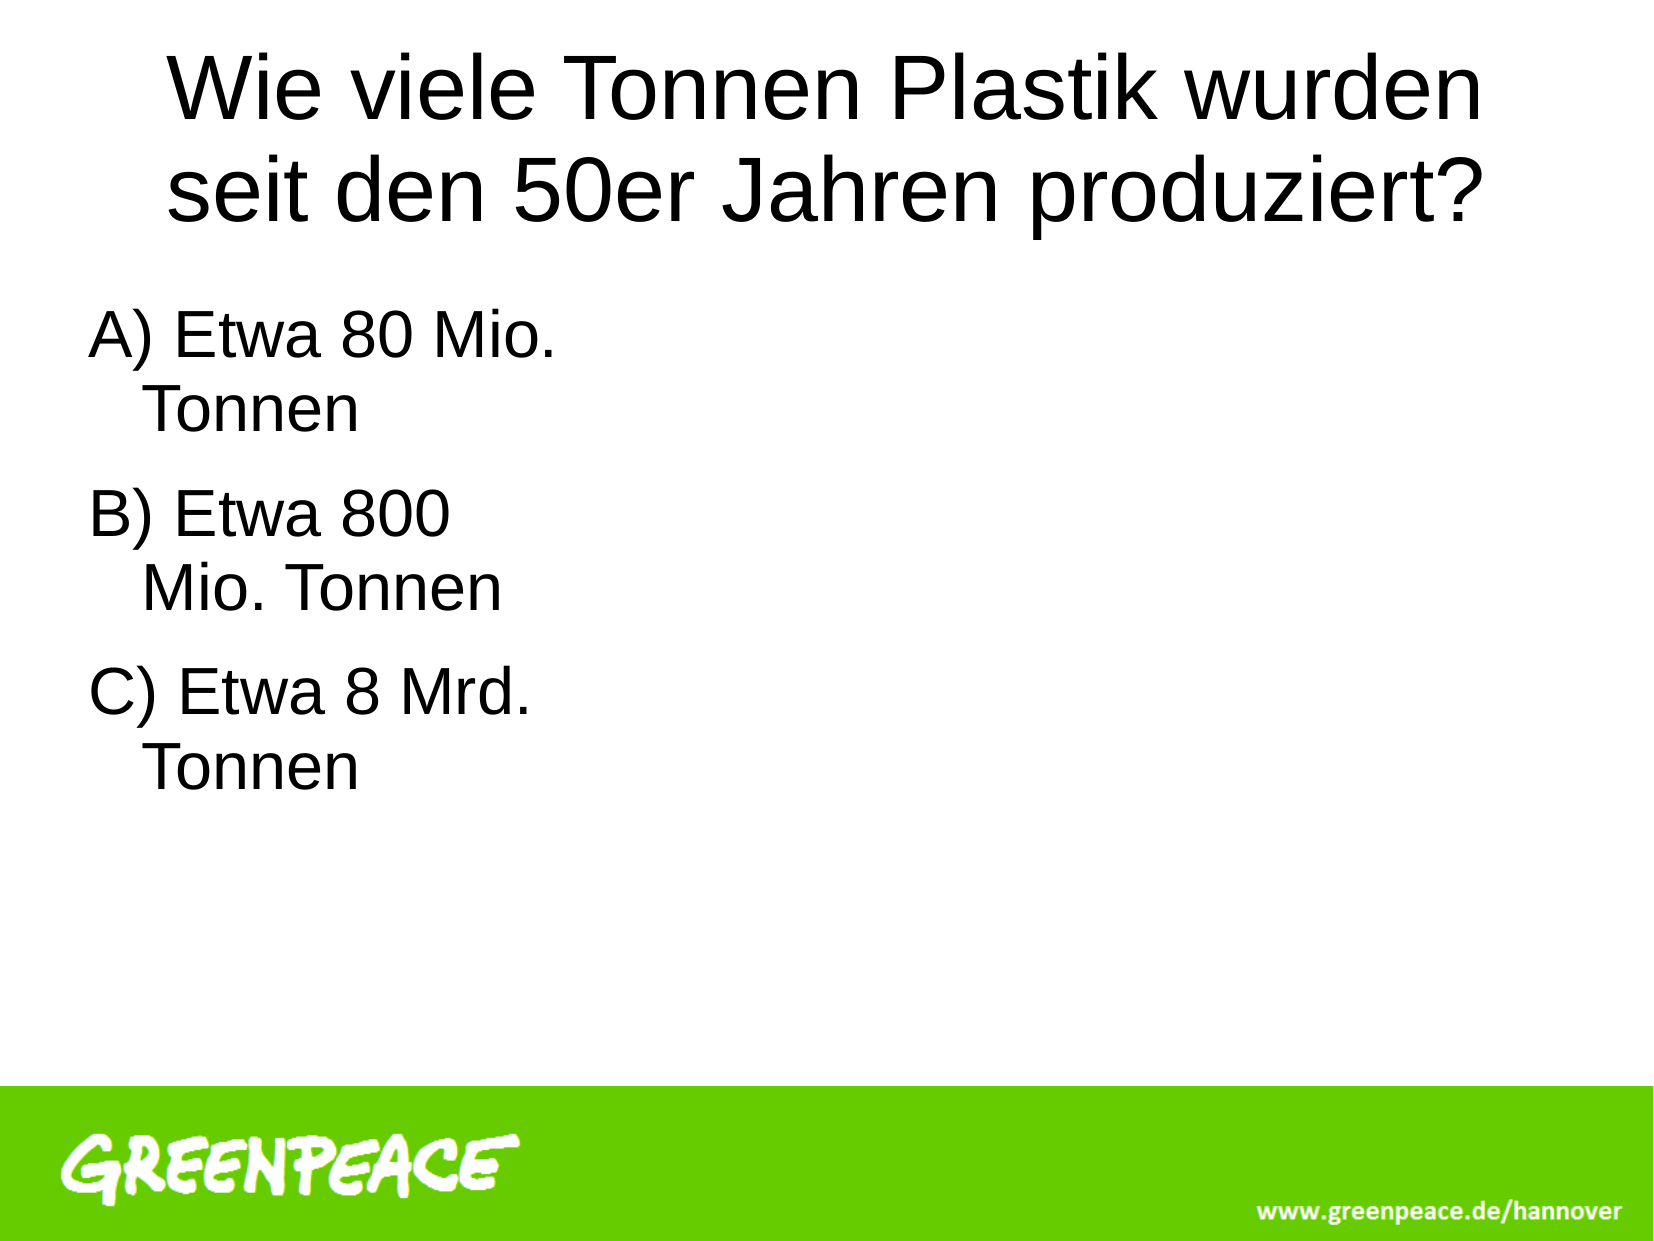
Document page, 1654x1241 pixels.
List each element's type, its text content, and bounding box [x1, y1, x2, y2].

picture [0, 1086, 1654, 1241]
list Etwa 80 Mio. Tonnen Etwa 800 Mio. Tonnen Etwa 8 Mrd. Tonnen [70, 296, 579, 1016]
title Wie viele Tonnen Plastik wurden seit den 50er Jahren produziert? [82, 35, 1571, 243]
